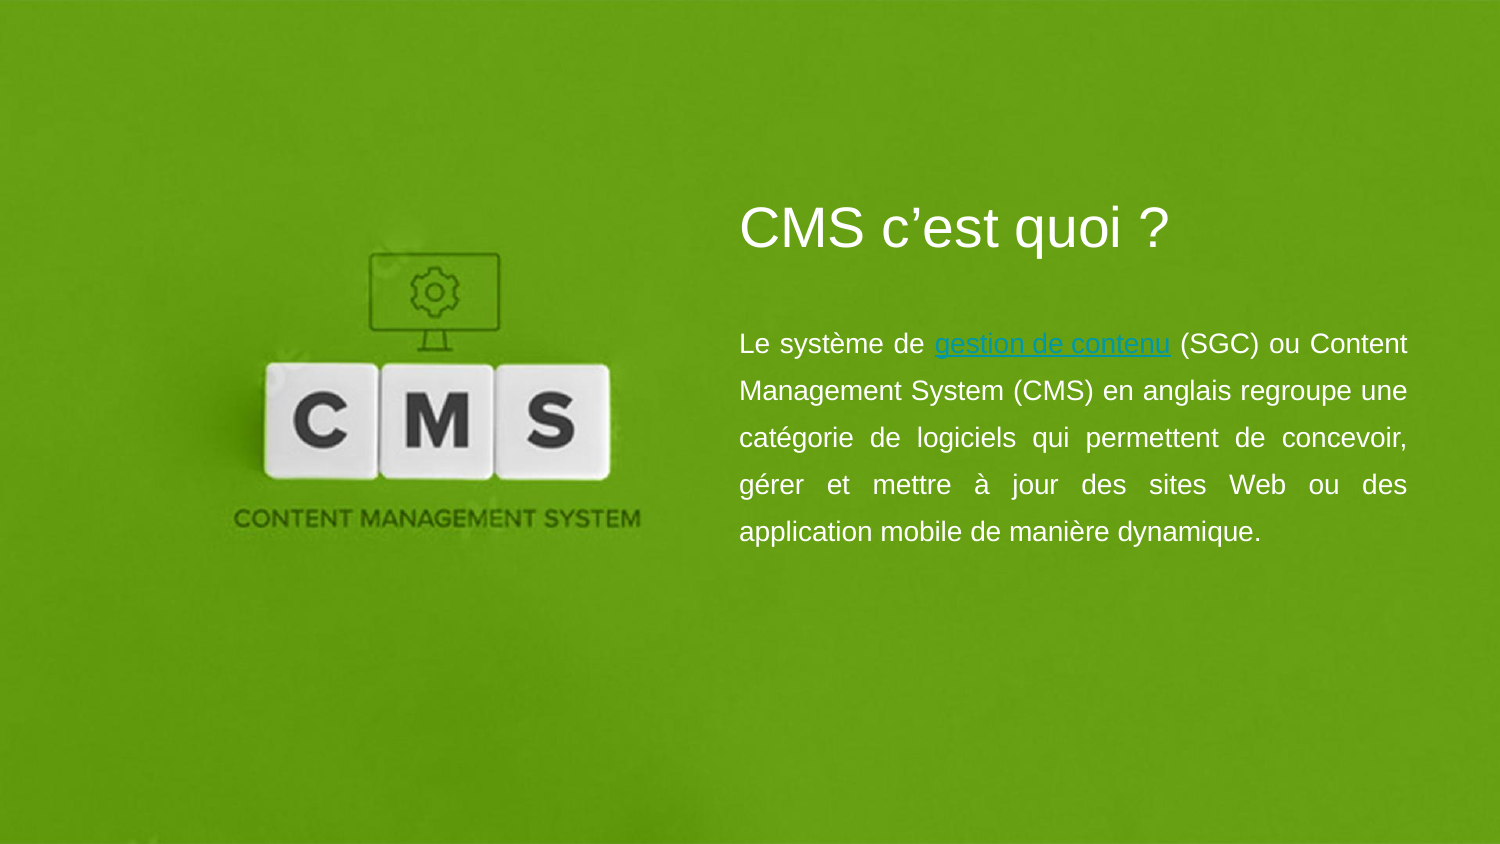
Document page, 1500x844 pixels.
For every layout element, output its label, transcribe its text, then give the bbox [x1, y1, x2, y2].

title CMS c’est quoi ? [724, 181, 1429, 276]
picture [0, 0, 1500, 844]
list Le système de gestion de contenu (SGC) ou Content Management System (CMS) en anglais regroupe une catégorie de logiciels qui permettent de concevoir, gérer et mettre à jour des sites Web ou des application mobile de manière dynamique. [724, 297, 1423, 593]
